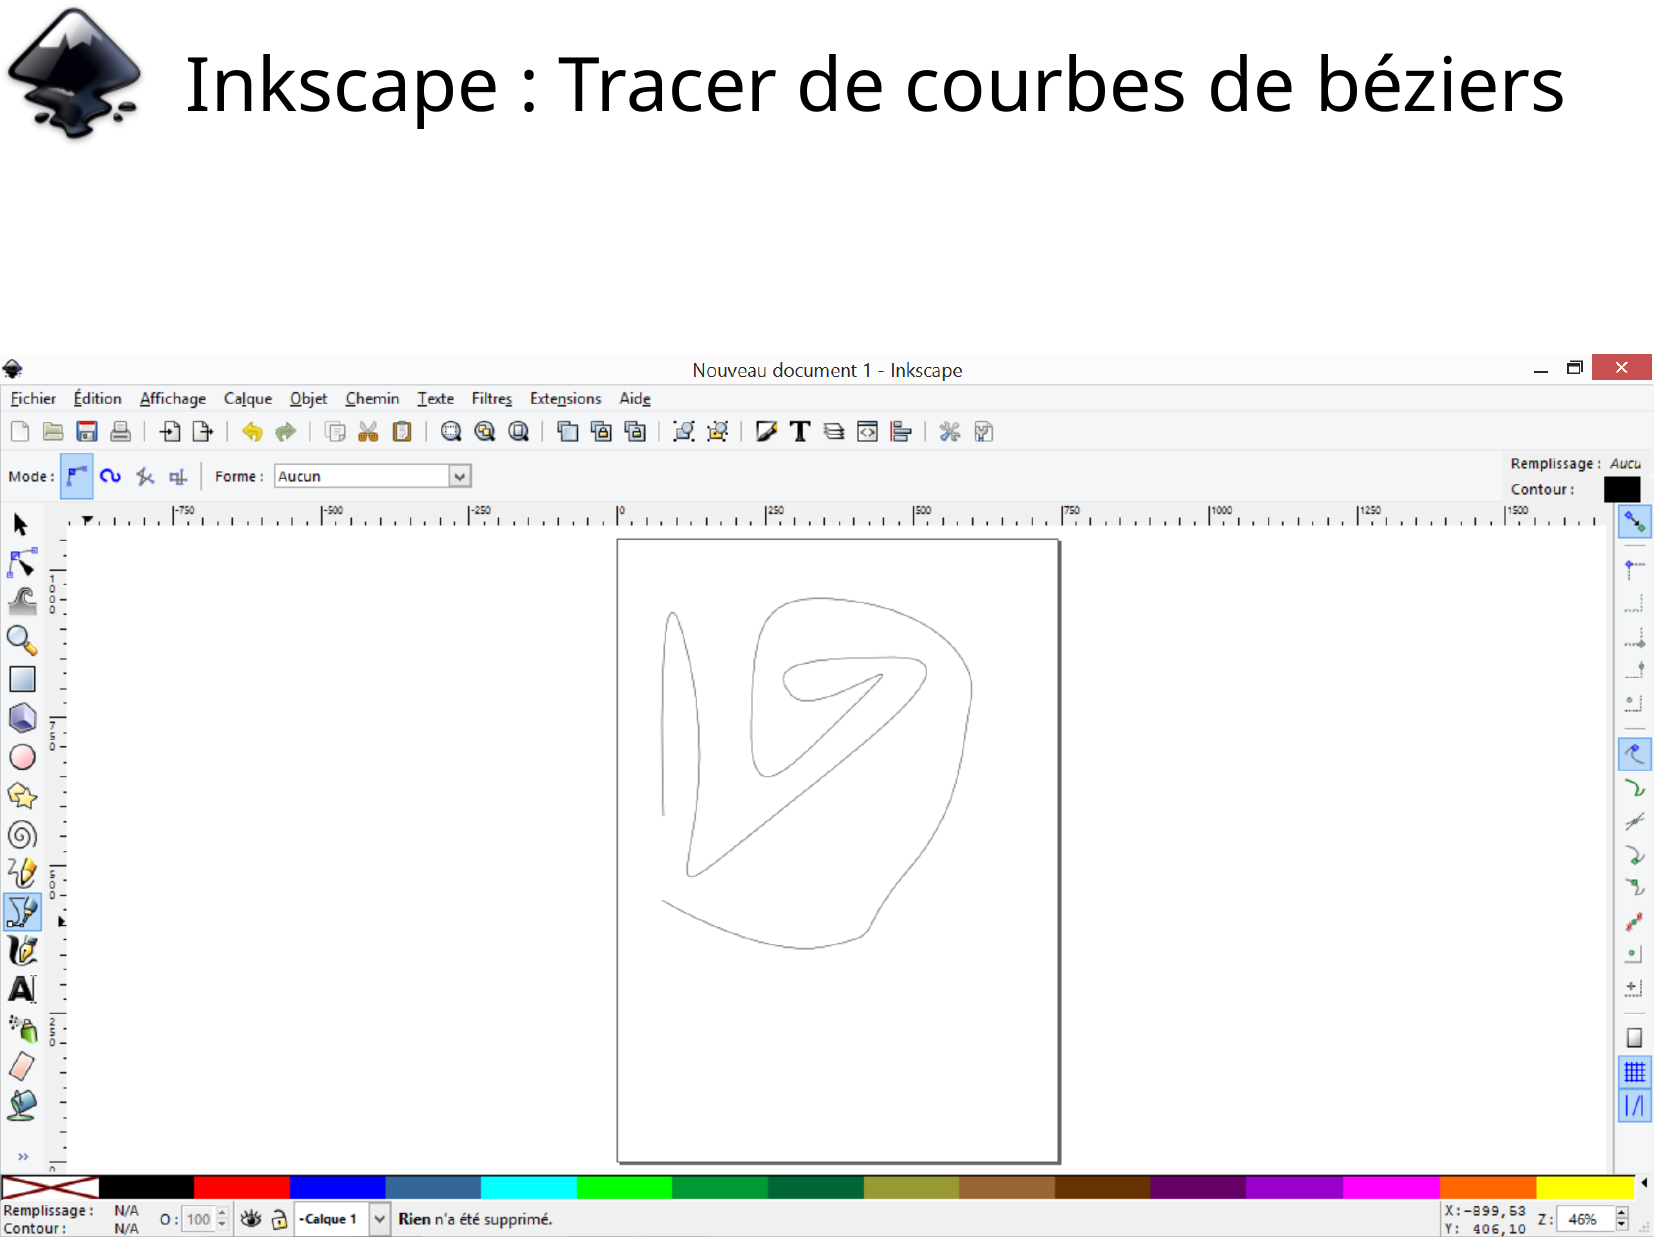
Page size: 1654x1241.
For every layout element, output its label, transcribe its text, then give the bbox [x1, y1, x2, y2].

picture [0, 354, 1654, 1237]
picture [0, 0, 150, 151]
text_box Inkscape : Tracer de courbes de béziers [171, 23, 1630, 135]
